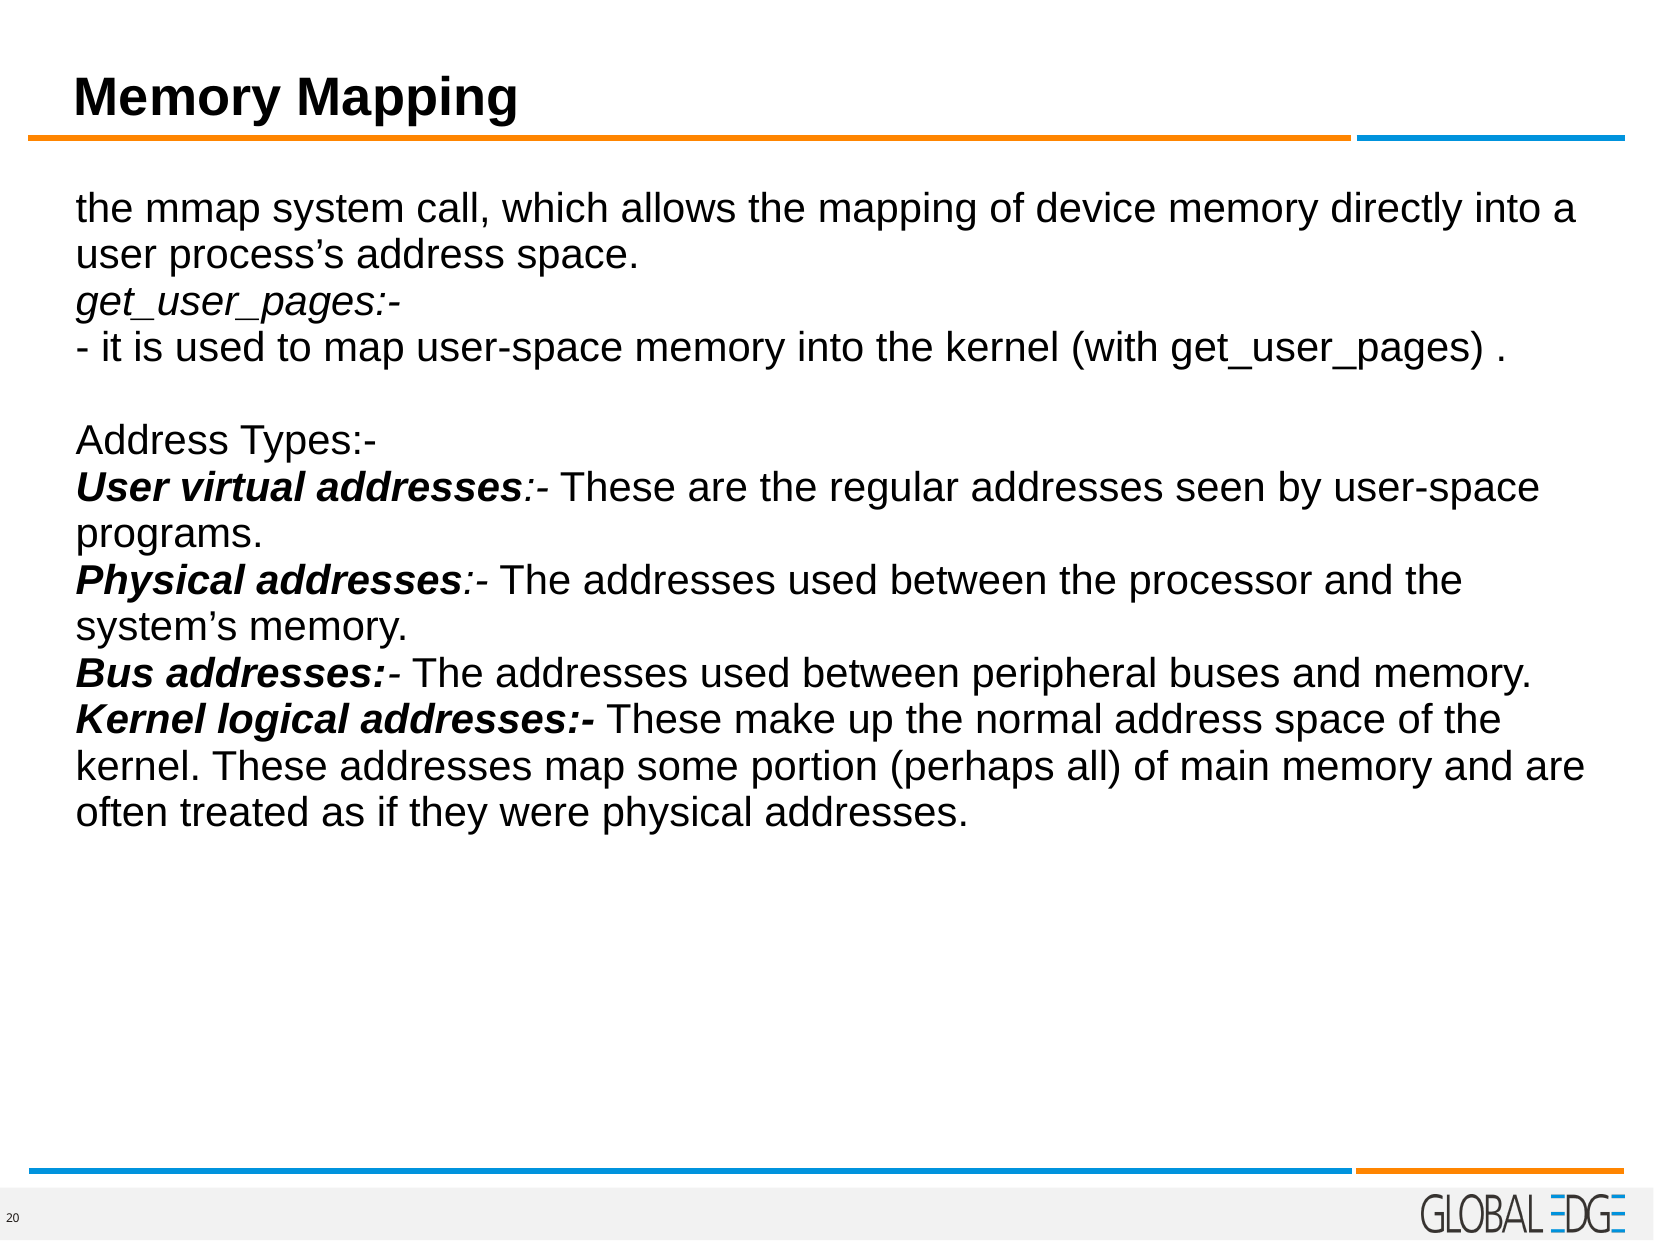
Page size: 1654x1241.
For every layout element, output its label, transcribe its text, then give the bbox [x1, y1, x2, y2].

text_box the mmap system call, which allows the mapping of device memory directly into a user process’s address space. get_user_pages:- - it is used to map user-space memory into the kernel (with get_user_pages) . Address Types:- User virtual addresses:- These are the regular addresses seen by user-space programs. Physical addresses:- The addresses used between the processor and the system’s memory. Bus addresses:- The addresses used between peripheral buses and memory. Kernel logical addresses:- These make up the normal address space of the kernel. These addresses map some portion (perhaps all) of main memory and are often treated as if they were physical addresses. [60, 177, 1642, 981]
text_box Memory Mapping [59, 59, 851, 135]
picture [1421, 1194, 1625, 1233]
